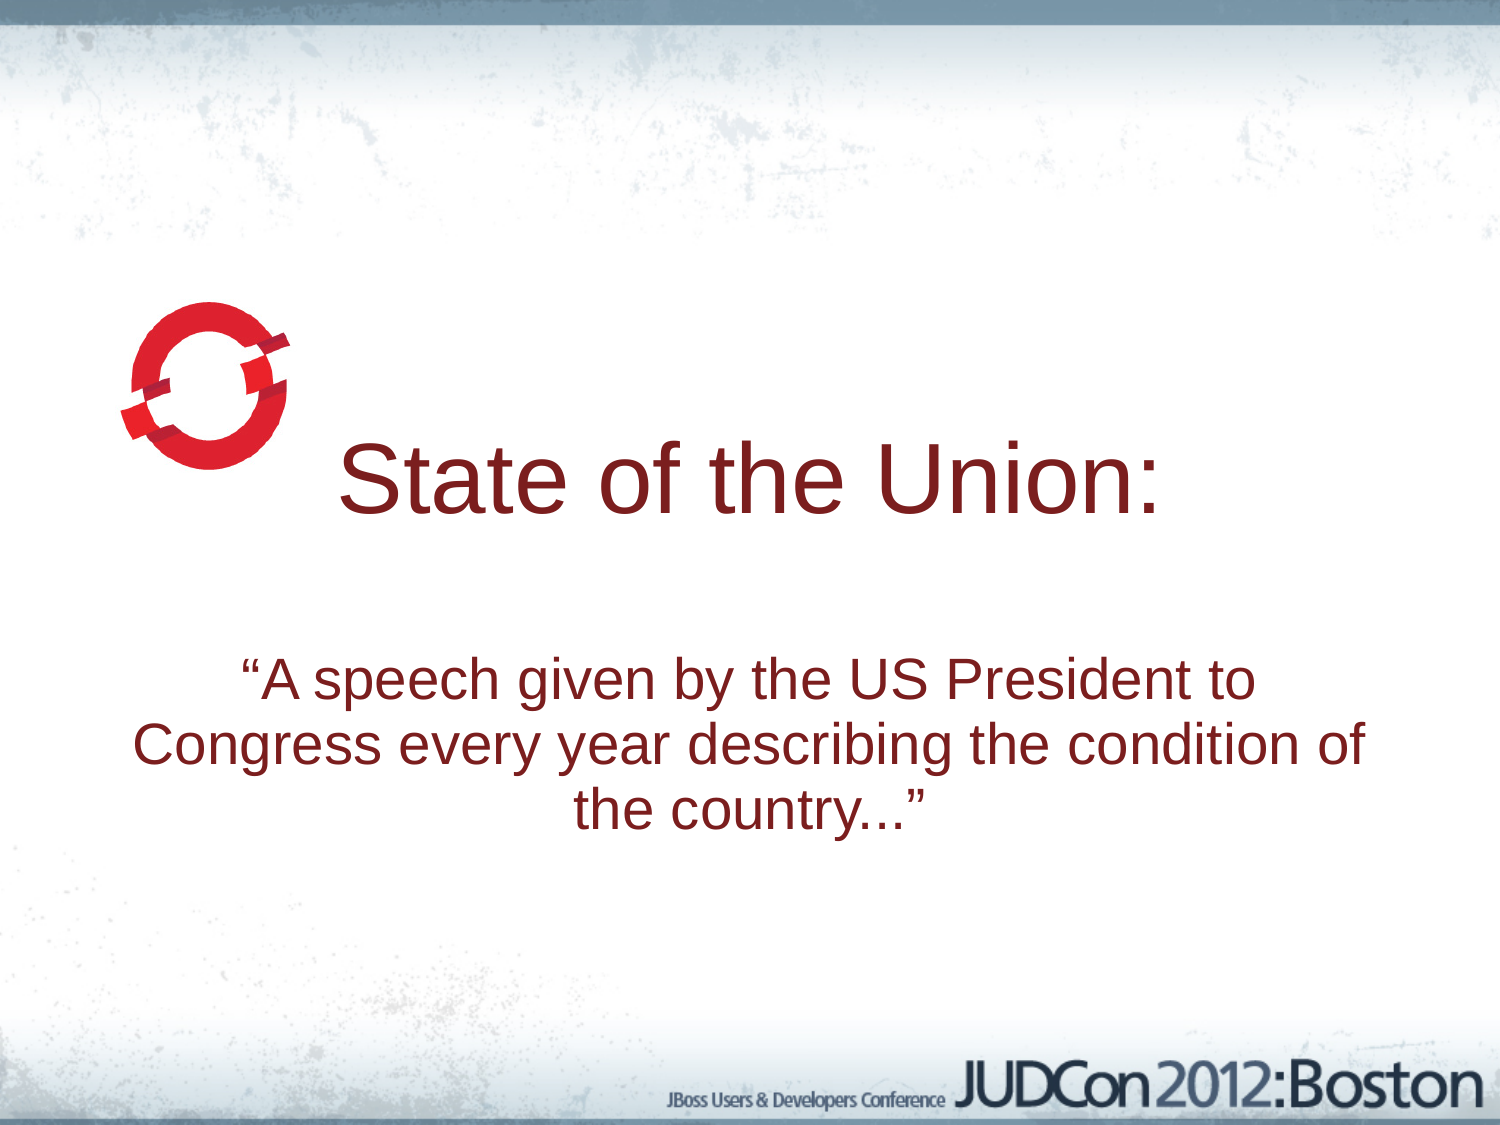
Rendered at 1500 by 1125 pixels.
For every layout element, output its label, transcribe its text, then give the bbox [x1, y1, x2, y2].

text_box State of the Union: “A speech given by the US President to Congress every year describing the condition of the country...” [112, 170, 1388, 1095]
picture [0, 0, 1500, 1125]
